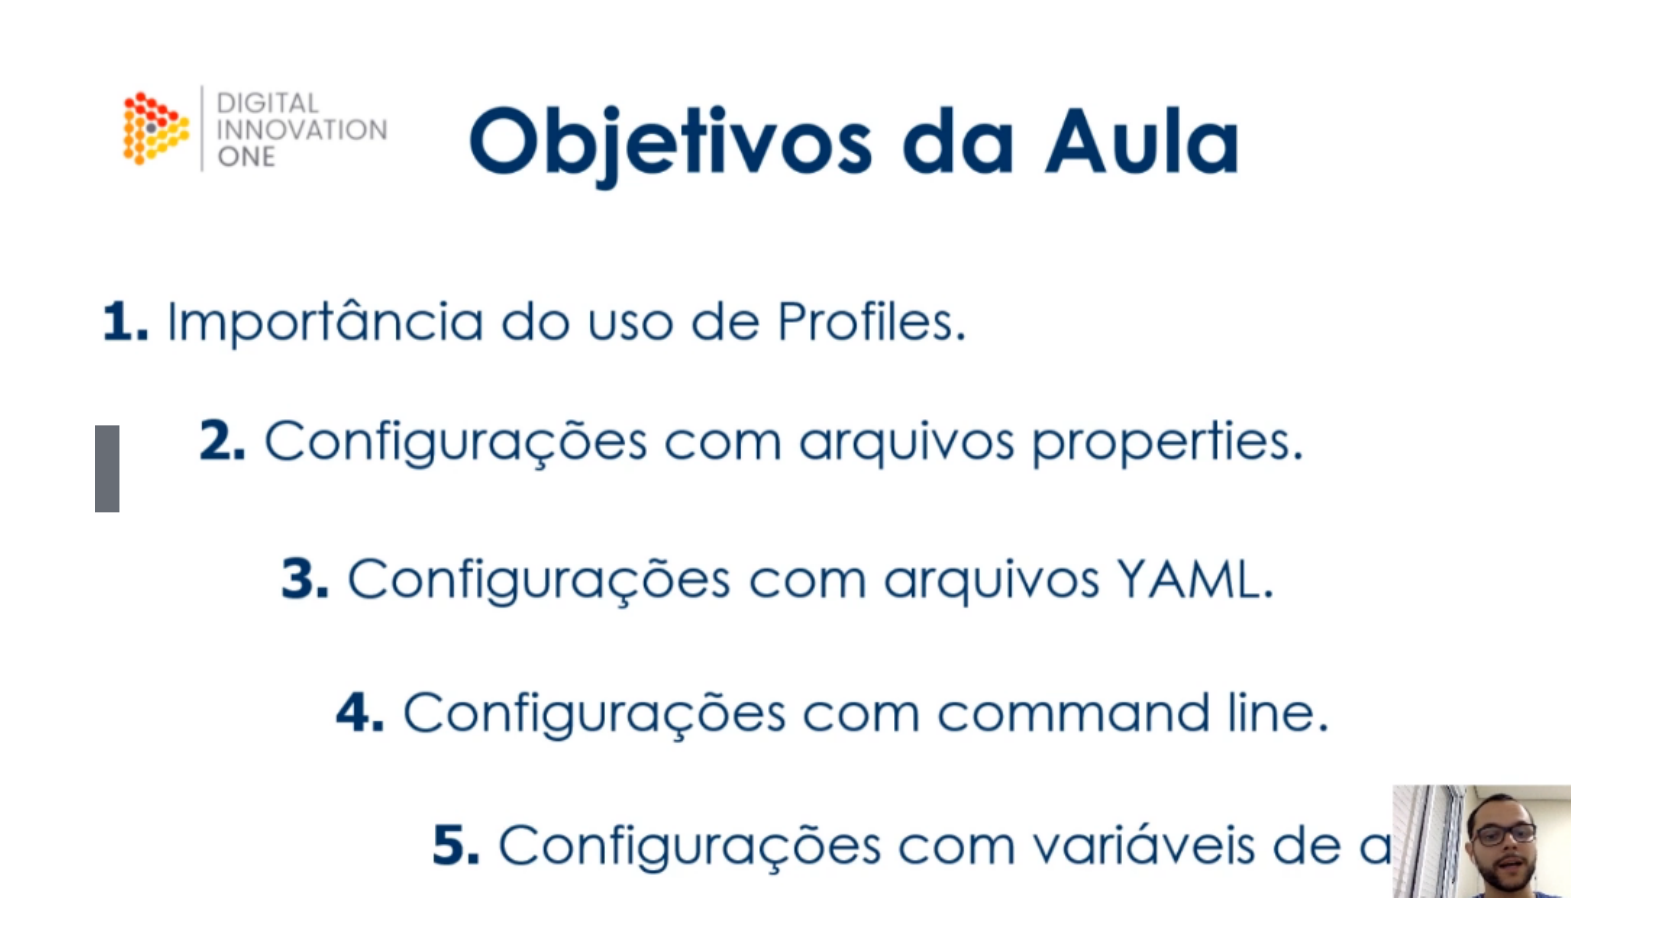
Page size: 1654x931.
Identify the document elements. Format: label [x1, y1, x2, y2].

picture [95, 40, 1571, 898]
